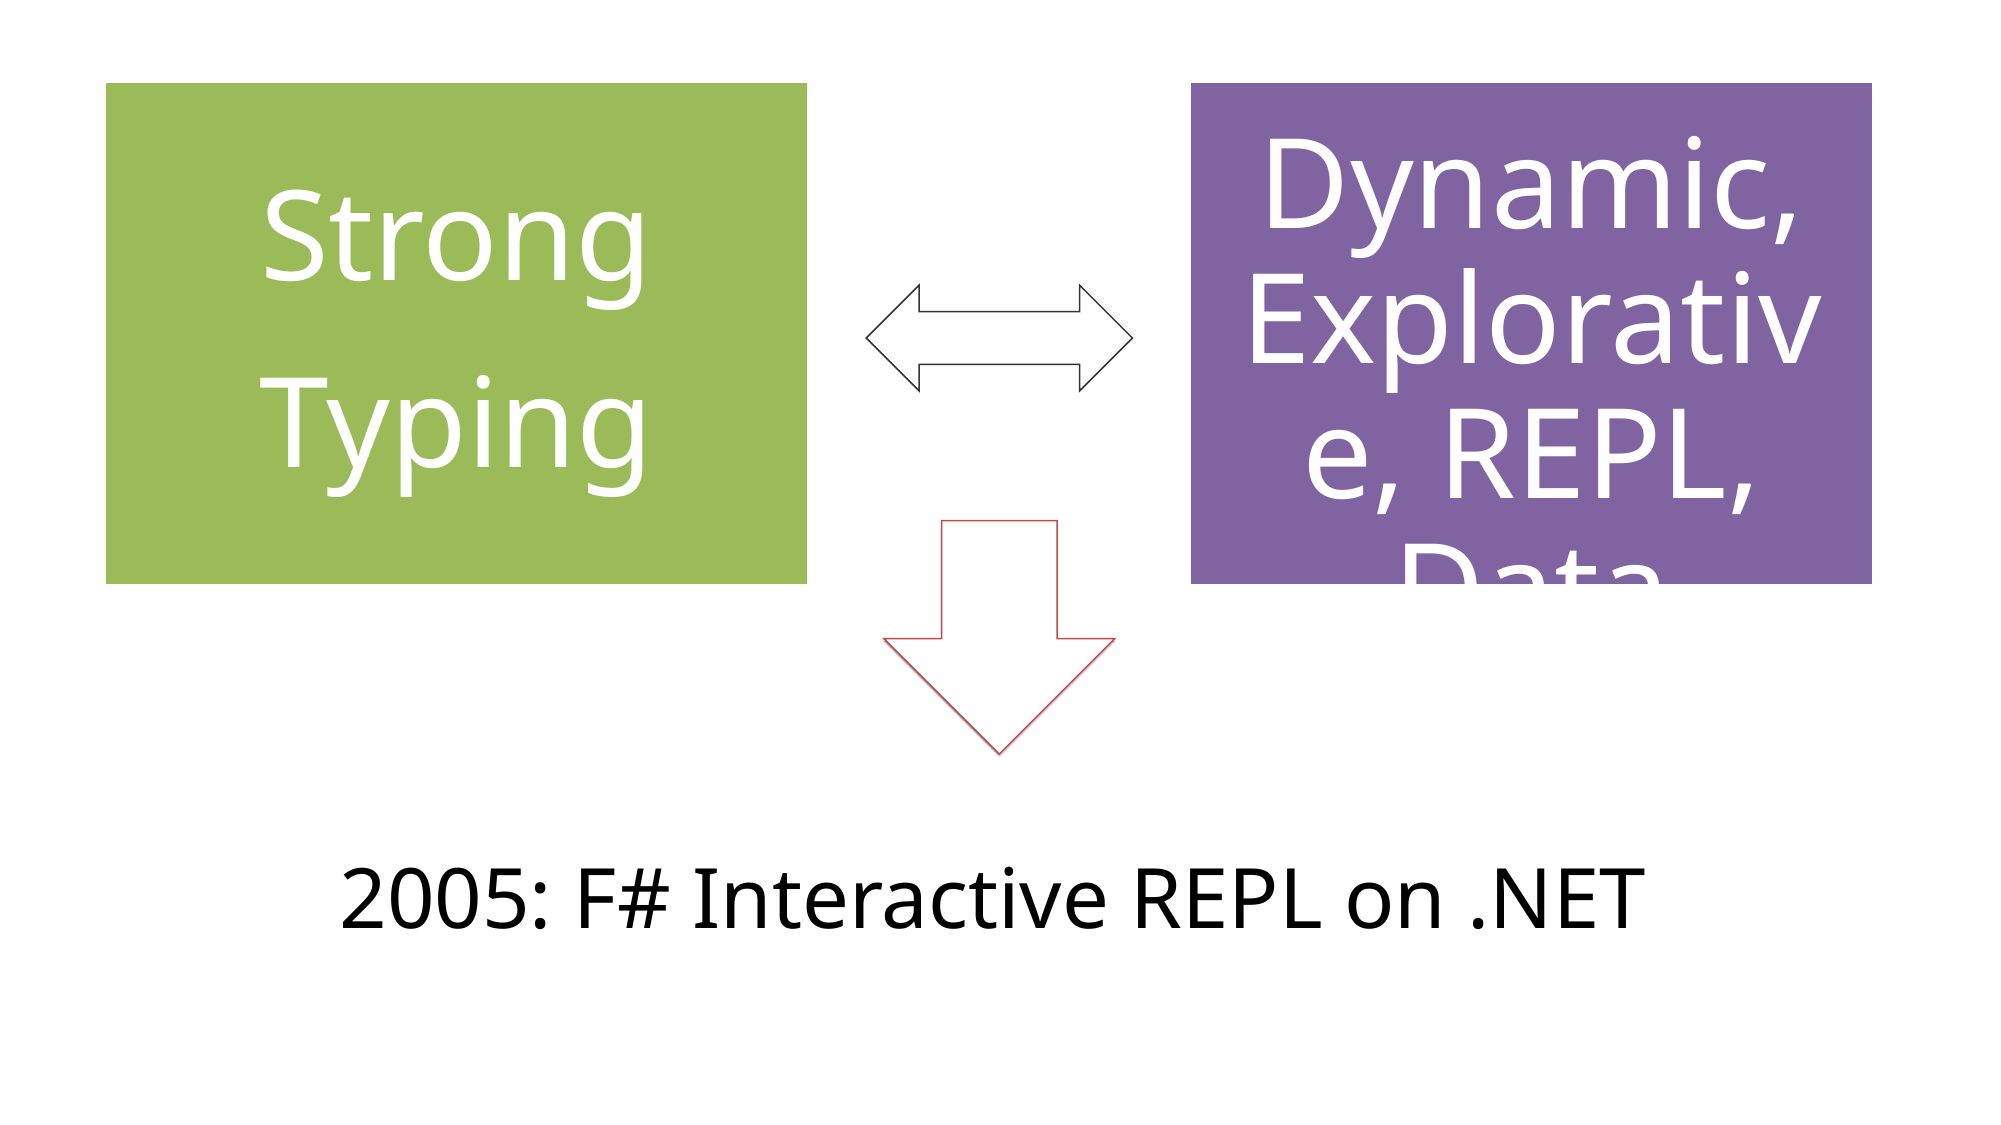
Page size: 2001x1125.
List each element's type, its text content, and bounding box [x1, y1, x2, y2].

text_box Dynamic, Explorative, REPL, Data [1416, 553, 1465, 587]
text_box Dynamic, Explorative, REPL, Data [1189, 80, 1874, 587]
text_box [883, 520, 1115, 755]
text_box Strong Typing [103, 80, 810, 587]
text_box 2005: F# Interactive REPL on .NET [339, 845, 1659, 947]
